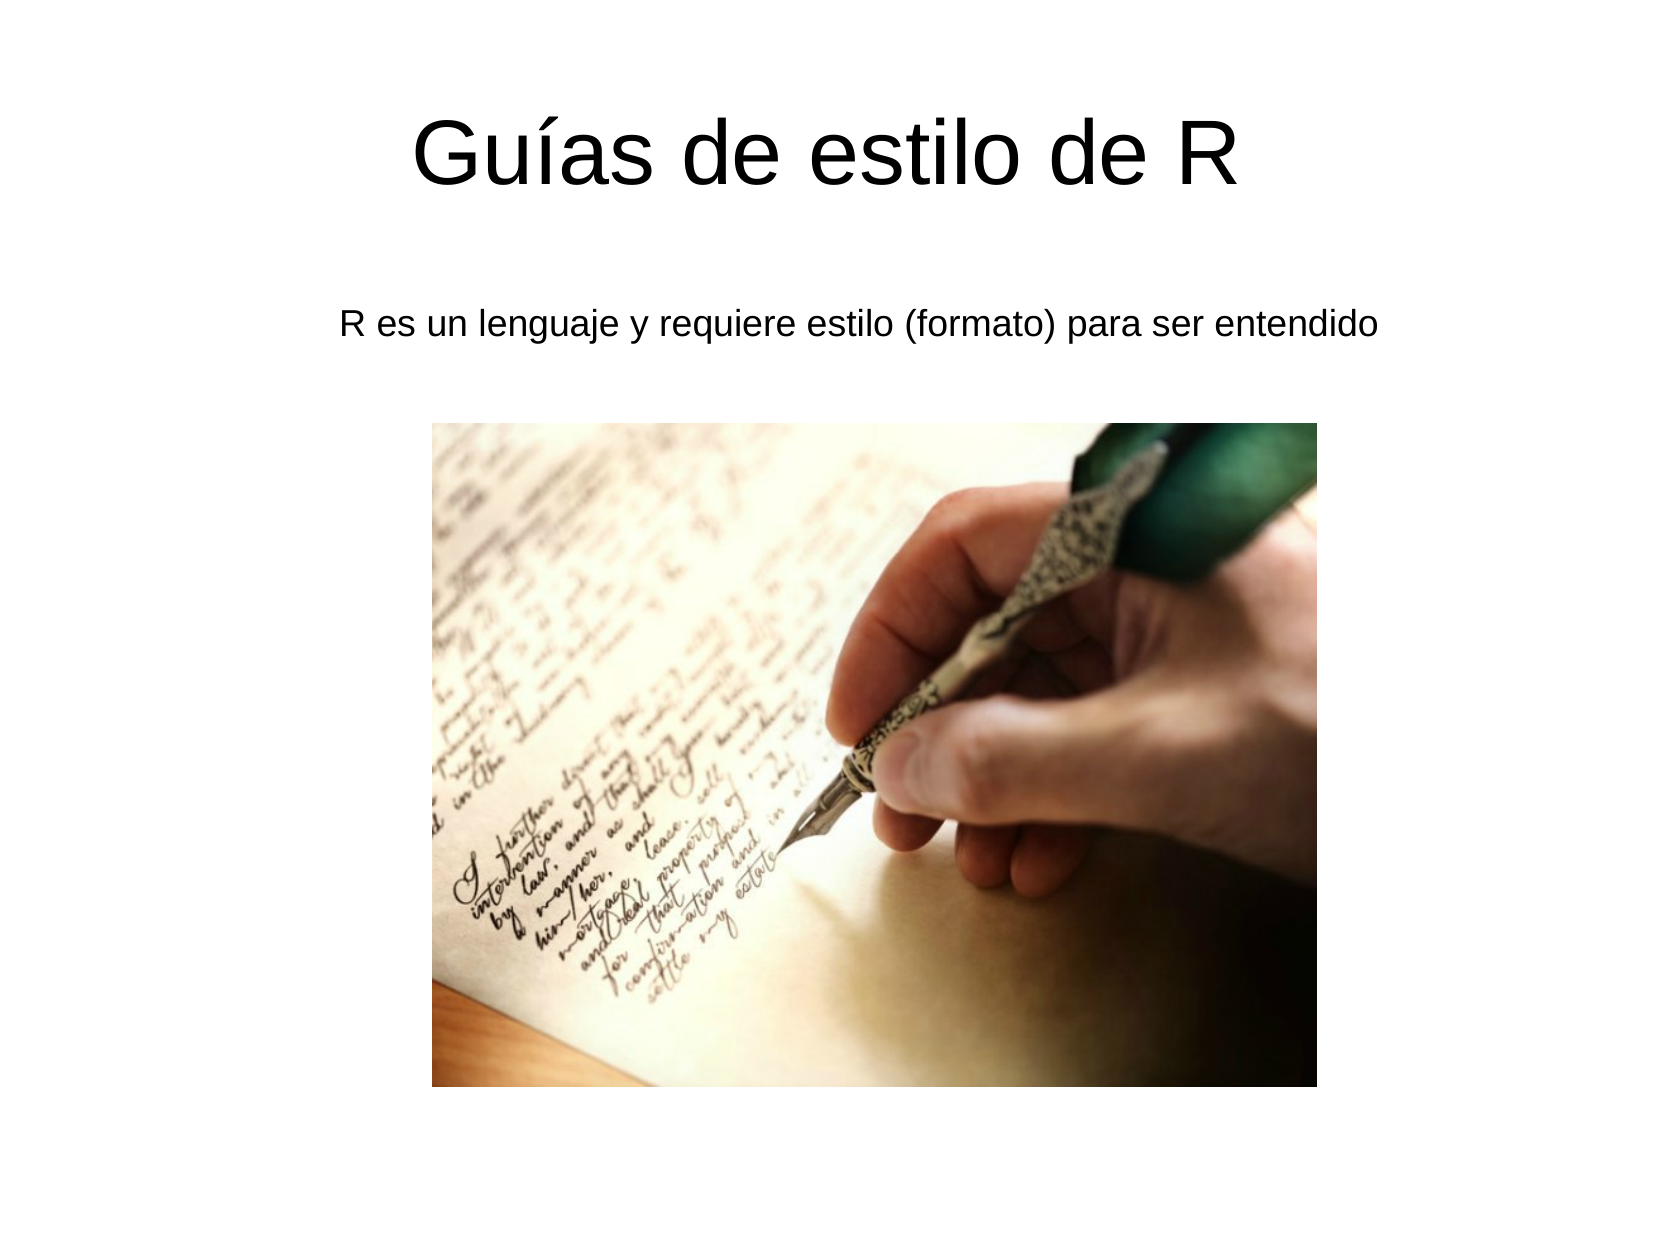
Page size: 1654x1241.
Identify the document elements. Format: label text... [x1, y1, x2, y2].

picture [432, 423, 1317, 1087]
text_box R es un lenguaje y requiere estilo (formato) para ser entendido [324, 295, 1394, 353]
title Guías de estilo de R [82, 49, 1571, 257]
